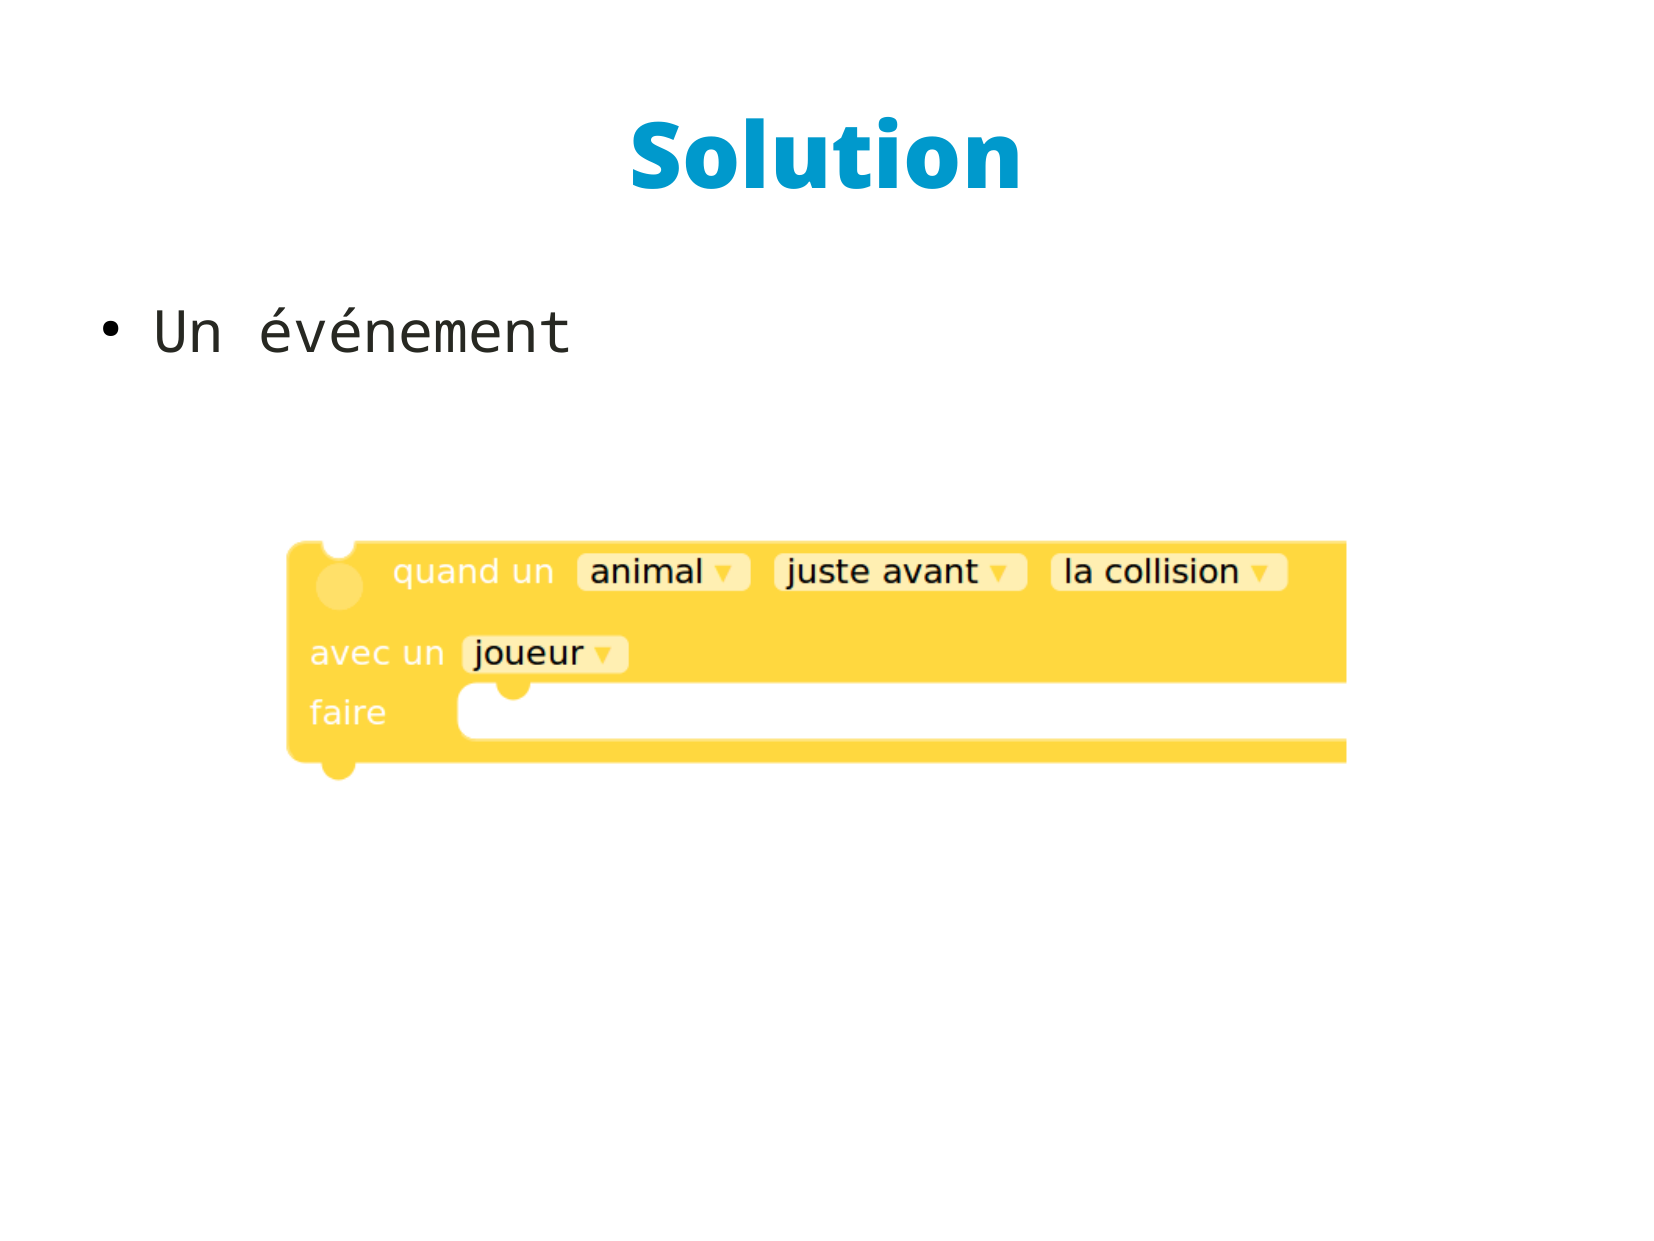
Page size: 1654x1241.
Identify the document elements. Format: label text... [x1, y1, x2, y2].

title Solution [82, 49, 1571, 257]
picture [271, 519, 1378, 800]
list Un événement [82, 290, 1571, 1010]
